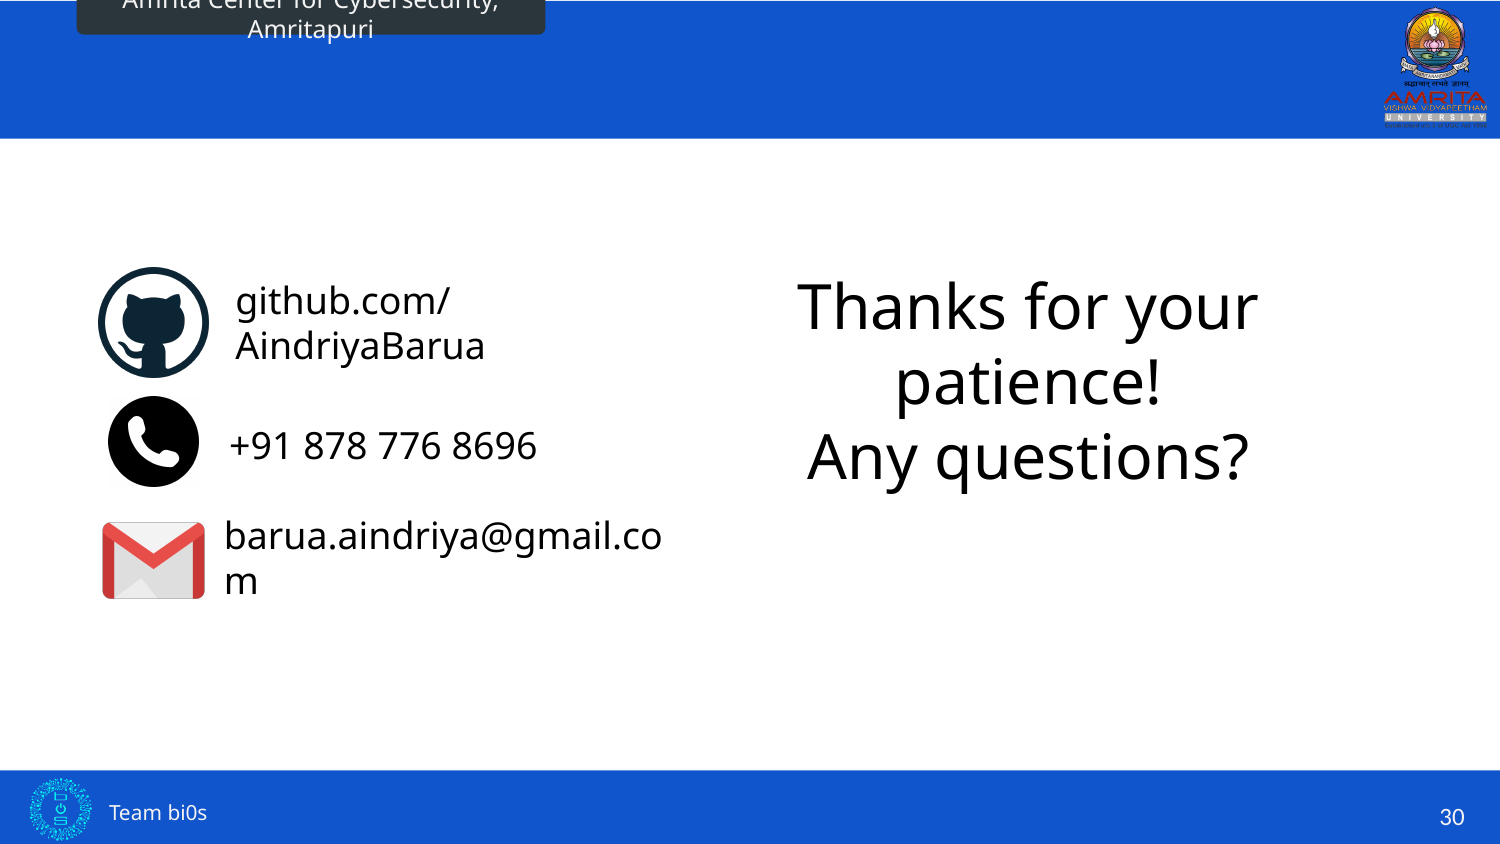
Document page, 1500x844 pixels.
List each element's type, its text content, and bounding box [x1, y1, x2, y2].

picture [98, 505, 209, 617]
text_box barua.aindriya@gmail.com [208, 505, 702, 609]
picture [26, 777, 95, 842]
slide_number <number> [1389, 787, 1480, 844]
text_box github.com/AindriyaBarua [220, 280, 713, 365]
title Thanks for your patience! Any questions? [645, 336, 1413, 508]
picture [108, 396, 199, 487]
picture [98, 267, 209, 378]
picture [1380, 4, 1490, 130]
text_box +91 878 776 8696 [214, 402, 707, 487]
